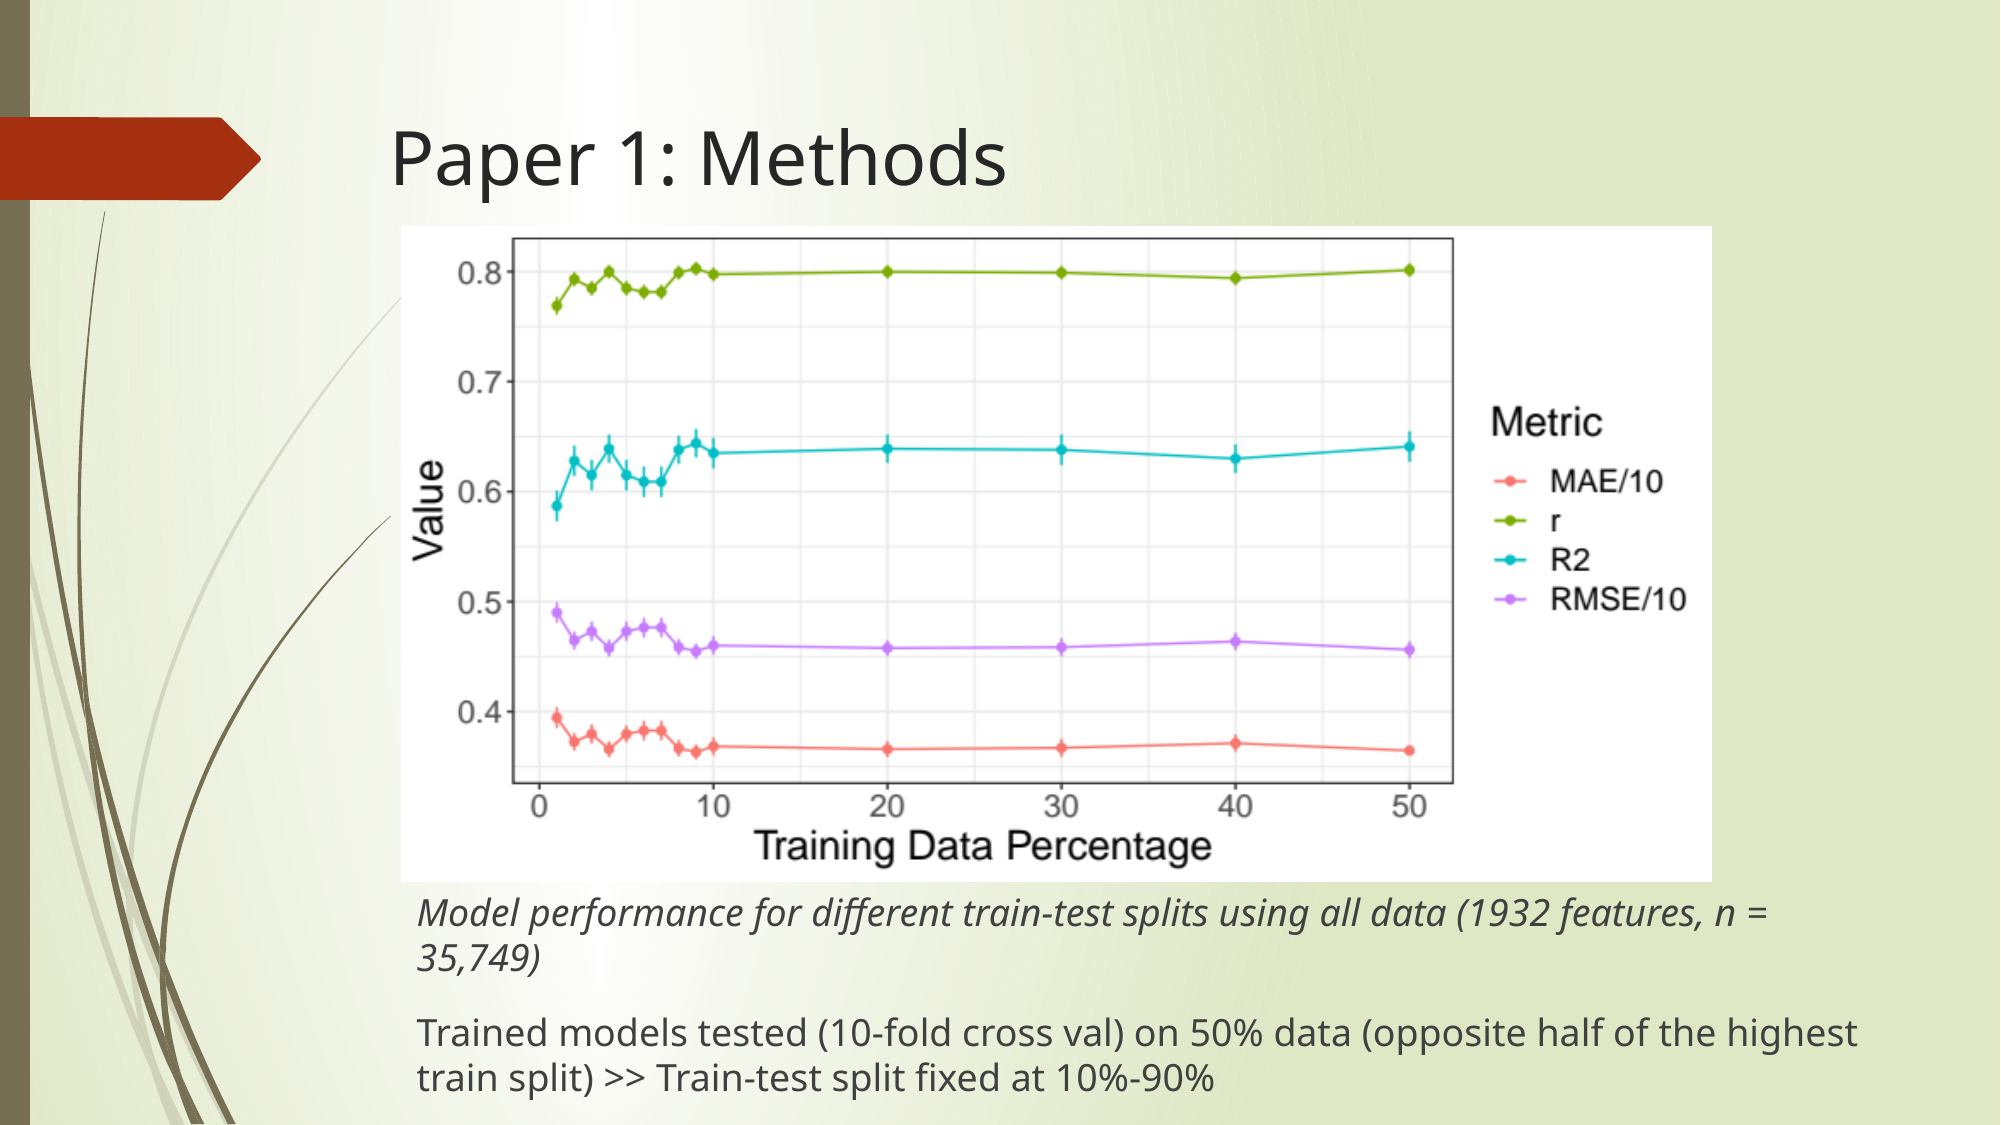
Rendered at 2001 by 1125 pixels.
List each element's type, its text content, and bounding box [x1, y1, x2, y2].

title Paper 1: Methods [374, 102, 1437, 313]
picture [401, 226, 1712, 882]
list Model performance for different train-test splits using all data (1932 features, n = 35,749) Trained models tested (10-fold cross val) on 50% data (opposite half of the highest train split) >> Train-test split fixed at 10%-90% [401, 881, 1890, 1028]
